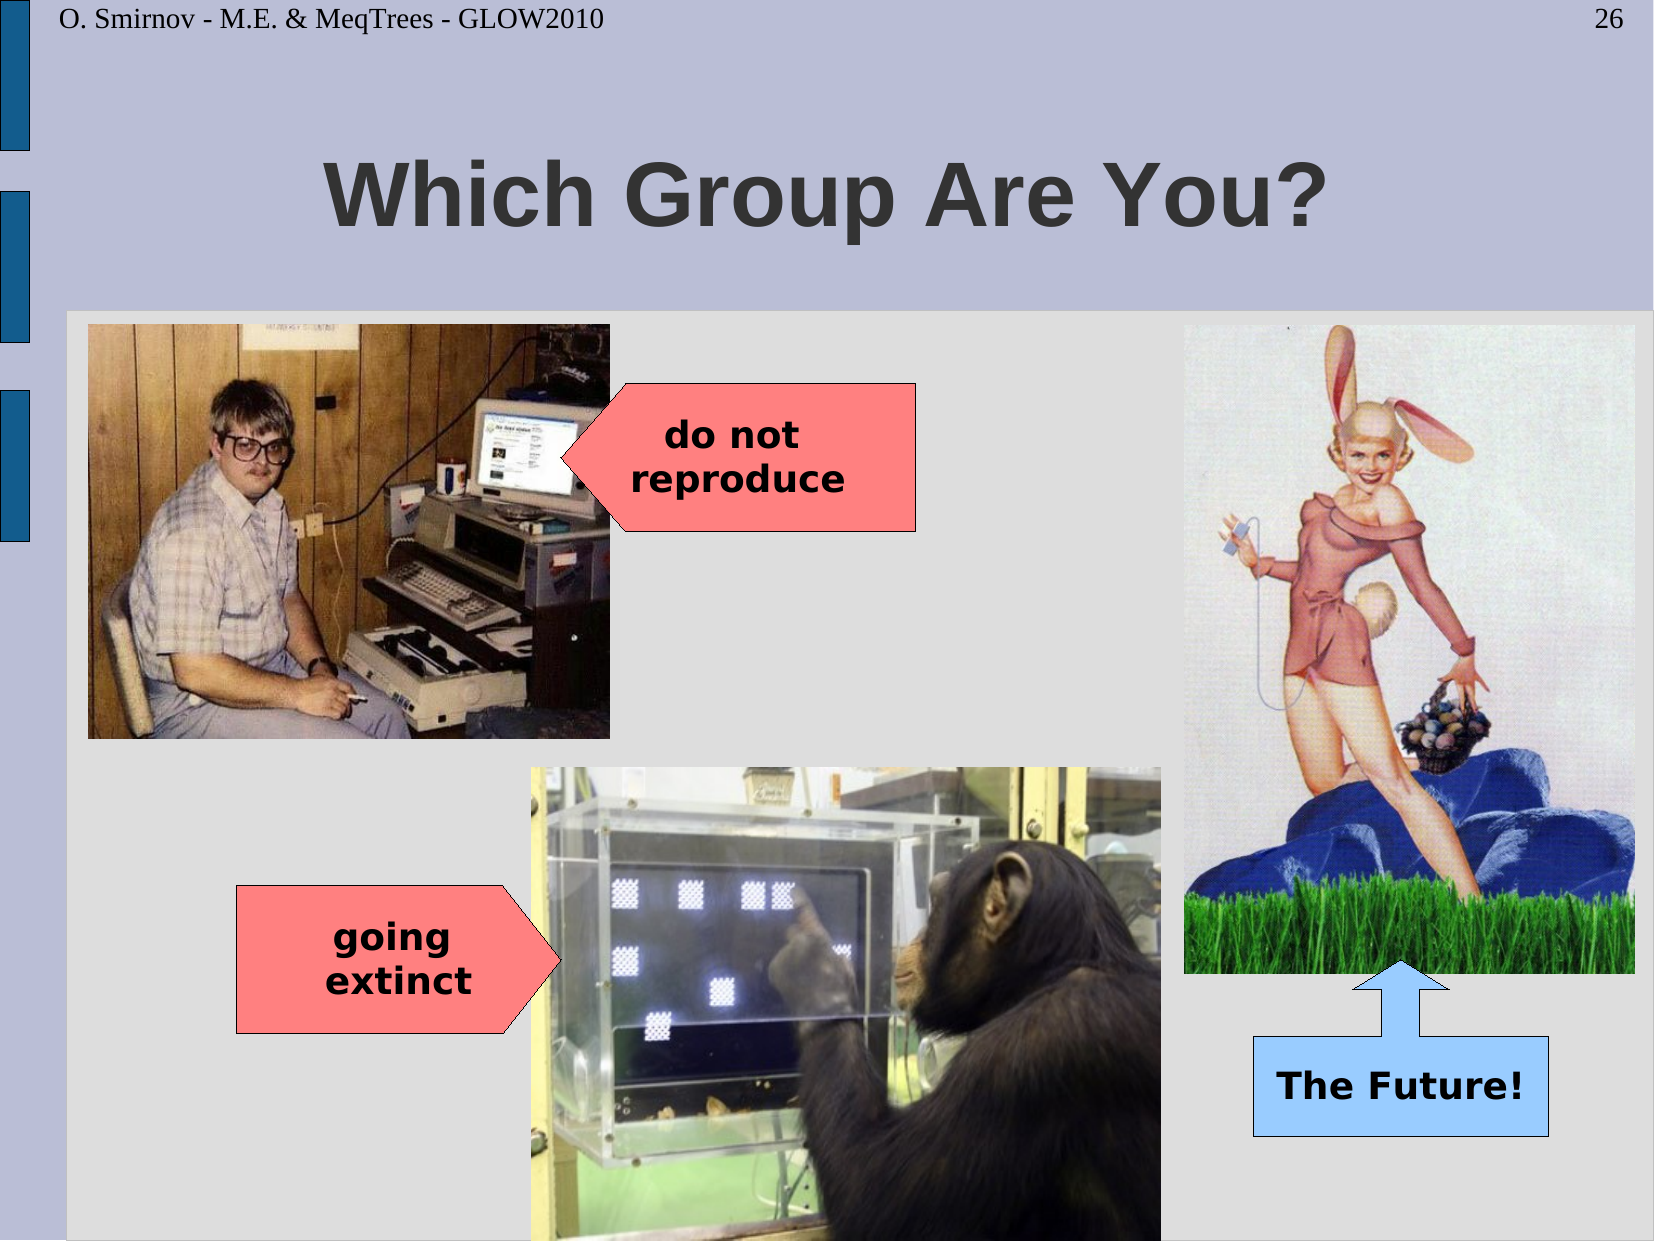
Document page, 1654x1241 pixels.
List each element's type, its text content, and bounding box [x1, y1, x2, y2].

picture [88, 324, 610, 739]
picture [531, 767, 1161, 1241]
text_box going extinct [236, 885, 562, 1034]
text_box The Future! [1253, 959, 1549, 1137]
picture [1184, 325, 1635, 974]
title Which Group Are You? [121, 91, 1534, 299]
text_box do not reproduce [560, 383, 916, 532]
